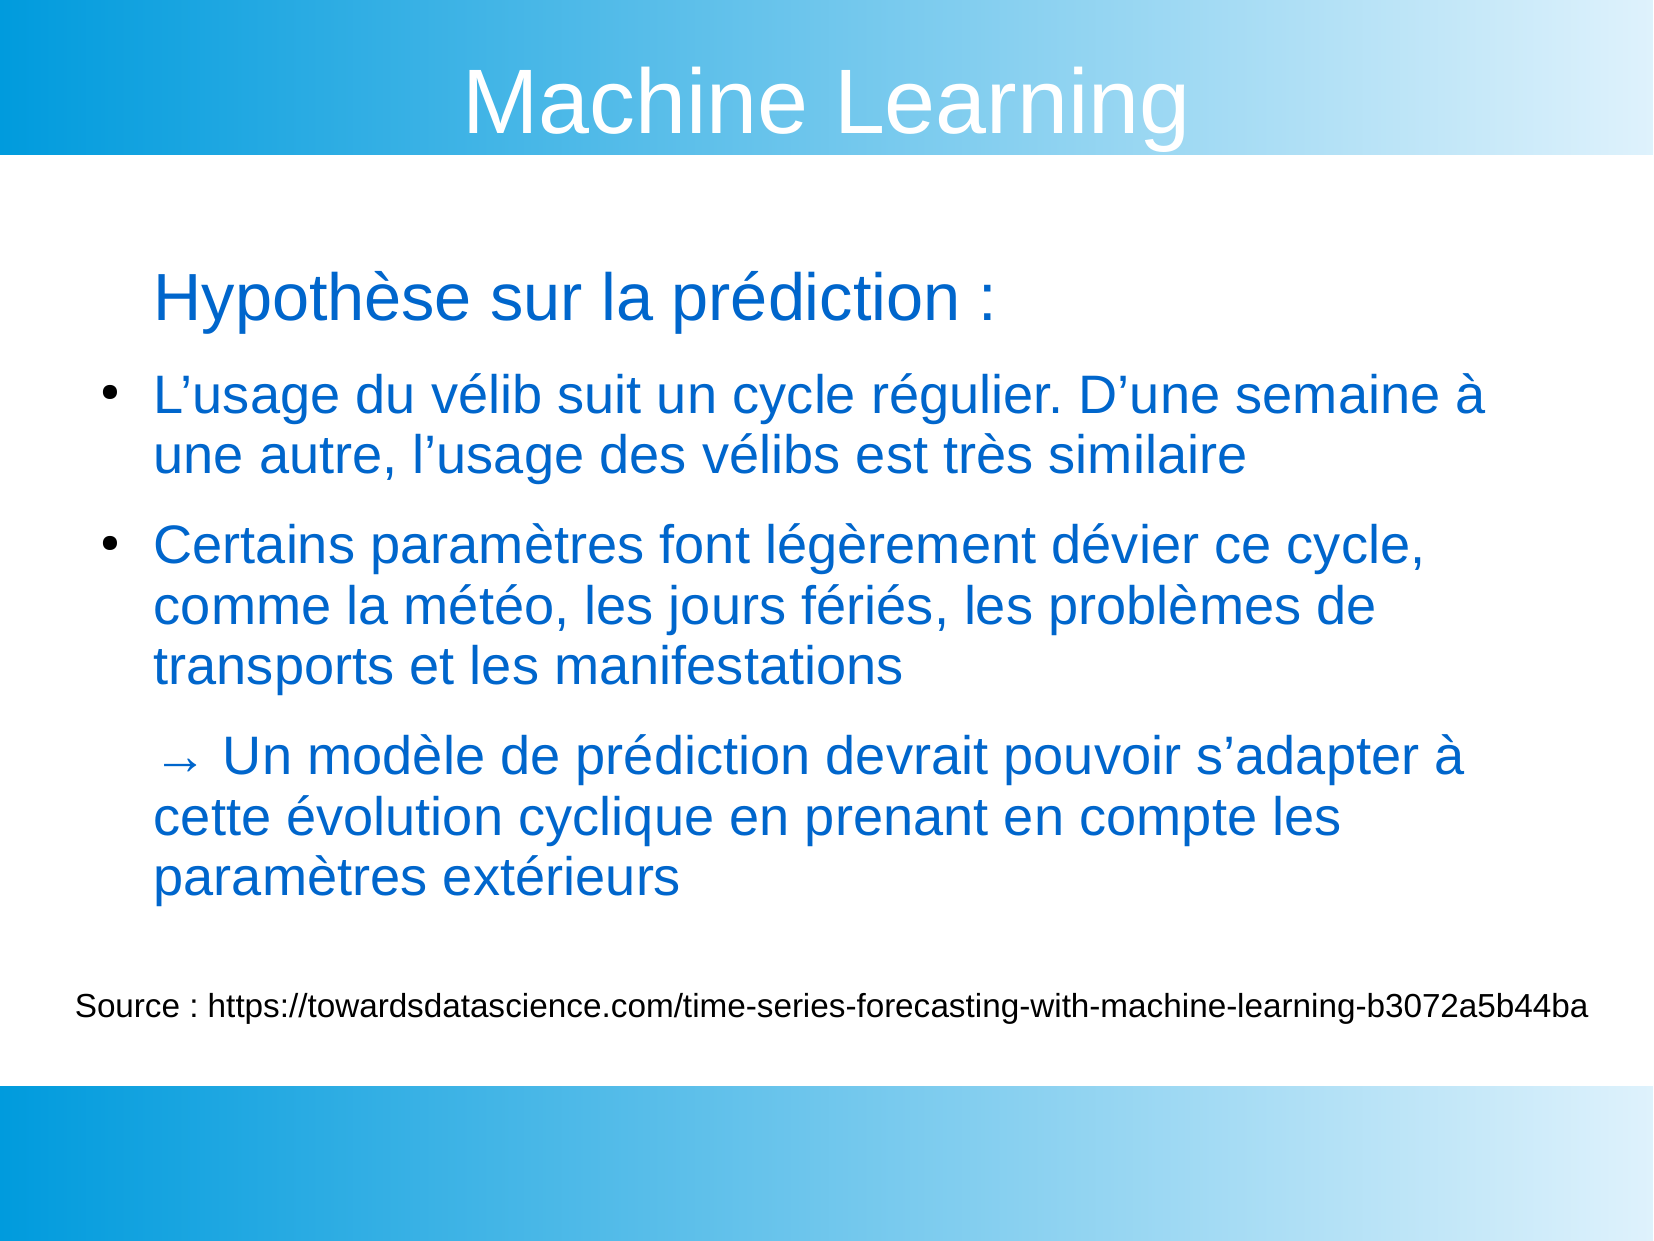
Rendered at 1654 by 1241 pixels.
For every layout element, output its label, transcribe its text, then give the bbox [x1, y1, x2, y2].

title Machine Learning [82, 49, 1571, 155]
text_box Source : https://towardsdatascience.com/time-series-forecasting-with-machine-learning-b3072a5b44ba [35, 980, 1630, 1063]
list Hypothèse sur la prédiction : L’usage du vélib suit un cycle régulier. D’une semaine à une autre, l’usage des vélibs est très similaire Certains paramètres font légèrement dévier ce cycle, comme la météo, les jours fériés, les problèmes de transports et les manifestations → Un modèle de prédiction devrait pouvoir s’adapter à cette évolution cyclique en prenant en compte les paramètres extérieurs [82, 259, 1571, 927]
